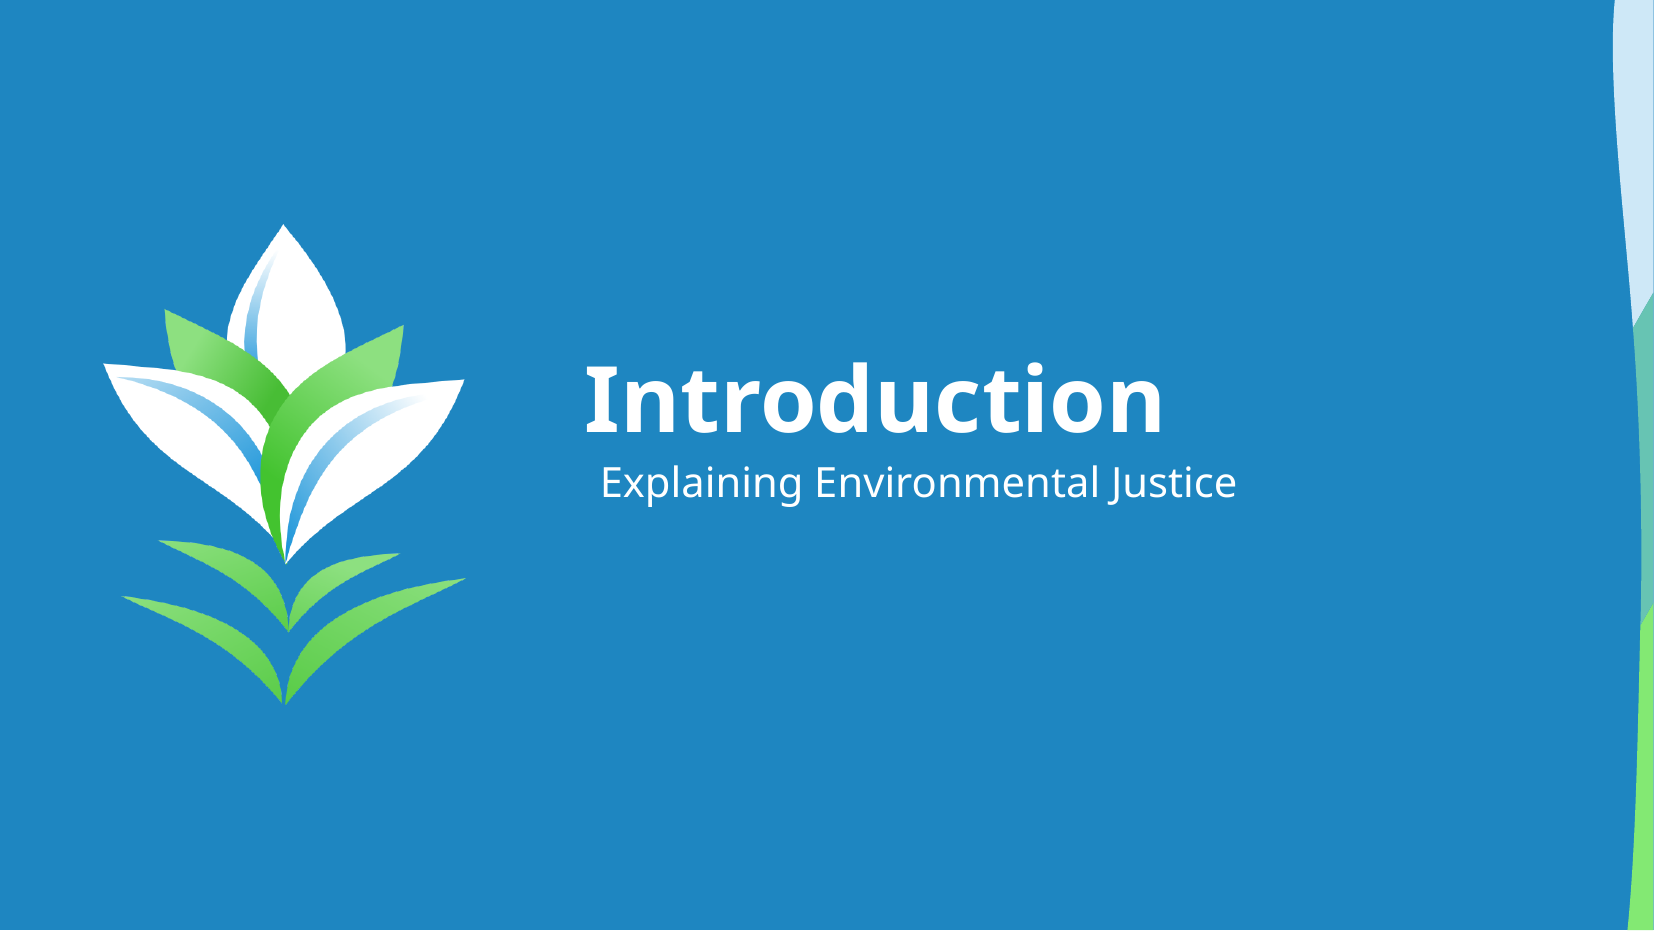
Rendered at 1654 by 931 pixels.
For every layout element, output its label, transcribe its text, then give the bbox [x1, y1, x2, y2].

text_box Explaining Environmental Justice [585, 448, 1381, 514]
text_box Introduction [570, 333, 1546, 459]
picture [103, 224, 466, 706]
